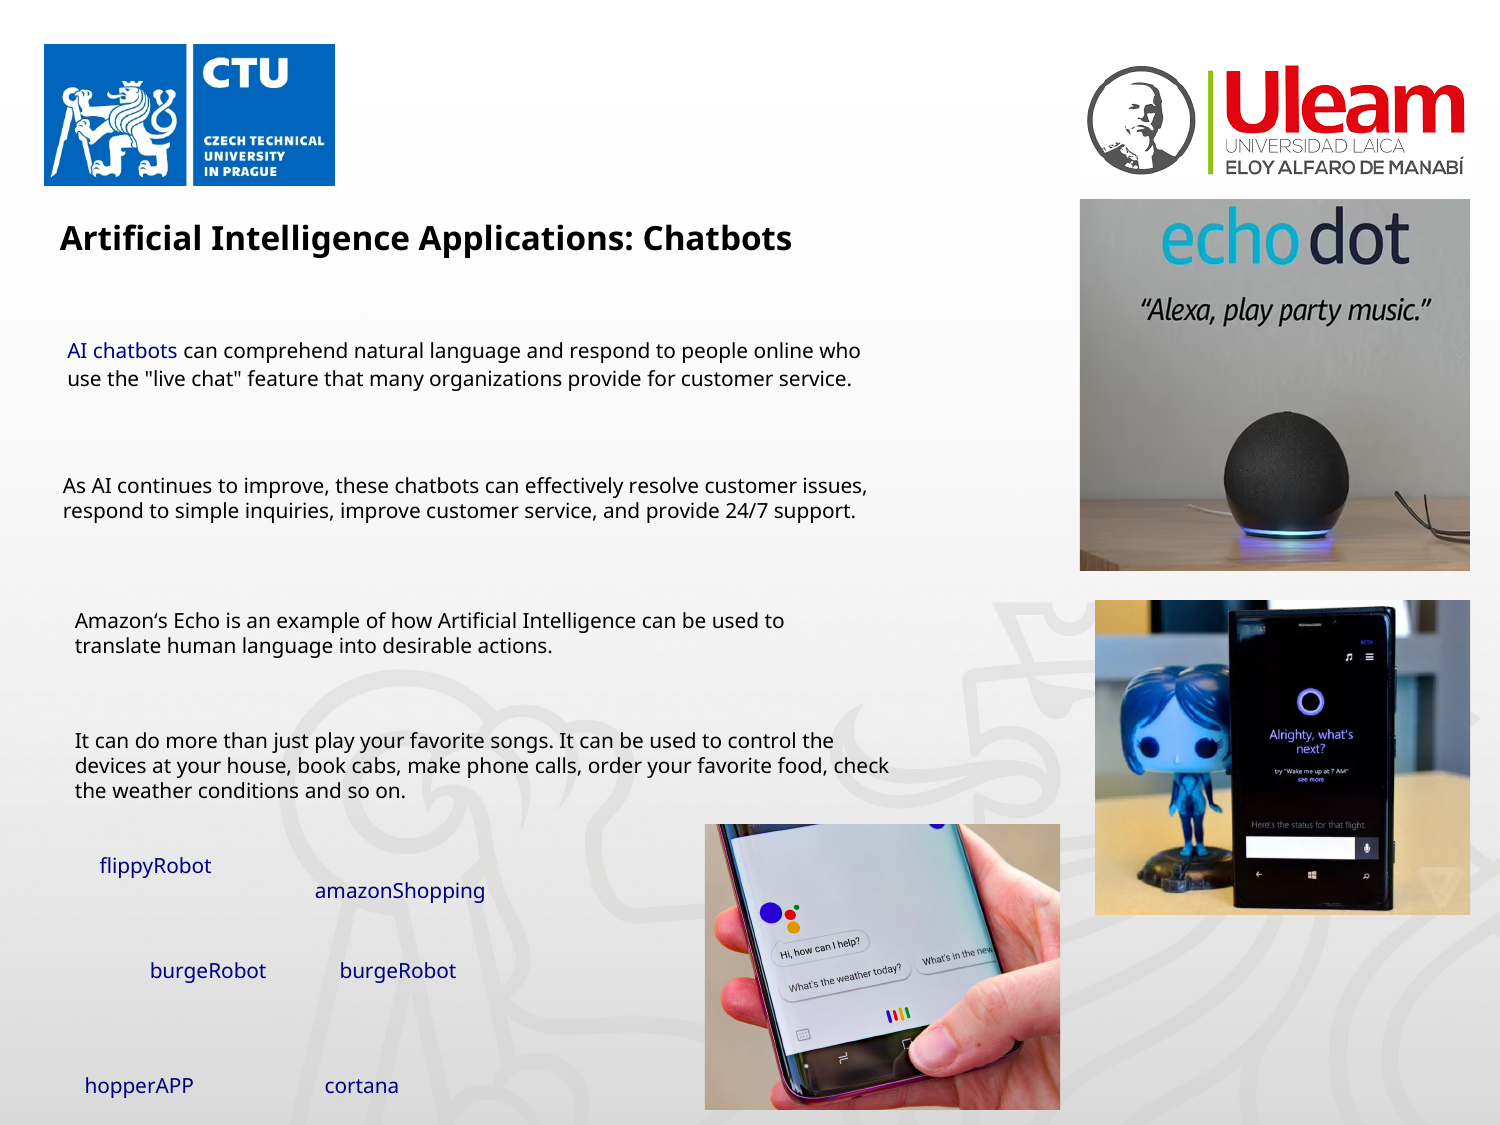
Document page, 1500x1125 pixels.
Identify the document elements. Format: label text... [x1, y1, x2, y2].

text_box flippyRobot [84, 845, 286, 886]
text_box amazonShopping [300, 870, 531, 910]
text_box It can do more than just play your favorite songs. It can be used to control the devices at your house, book cabs, make phone calls, order your favorite food, check the weather conditions and so on. [60, 720, 916, 811]
text_box cortana [309, 1065, 511, 1105]
picture [0, 0, 1500, 1125]
text_box Artificial Intelligence Applications: Chatbots [45, 210, 946, 321]
text_box As AI continues to improve, these chatbots can effectively resolve customer issues, respond to simple inquiries, improve customer service, and provide 24/7 support. [48, 464, 901, 555]
text_box hopperAPP [69, 1065, 271, 1105]
text_box burgeRobot [324, 950, 526, 991]
text_box AI chatbots can comprehend natural language and respond to people online who use the "live chat" feature that many organizations provide for customer service. [52, 329, 901, 420]
text_box Amazon‘s Echo is an example of how Artificial Intelligence can be used to translate human language into desirable actions. [60, 600, 873, 665]
text_box burgeRobot [135, 950, 324, 991]
